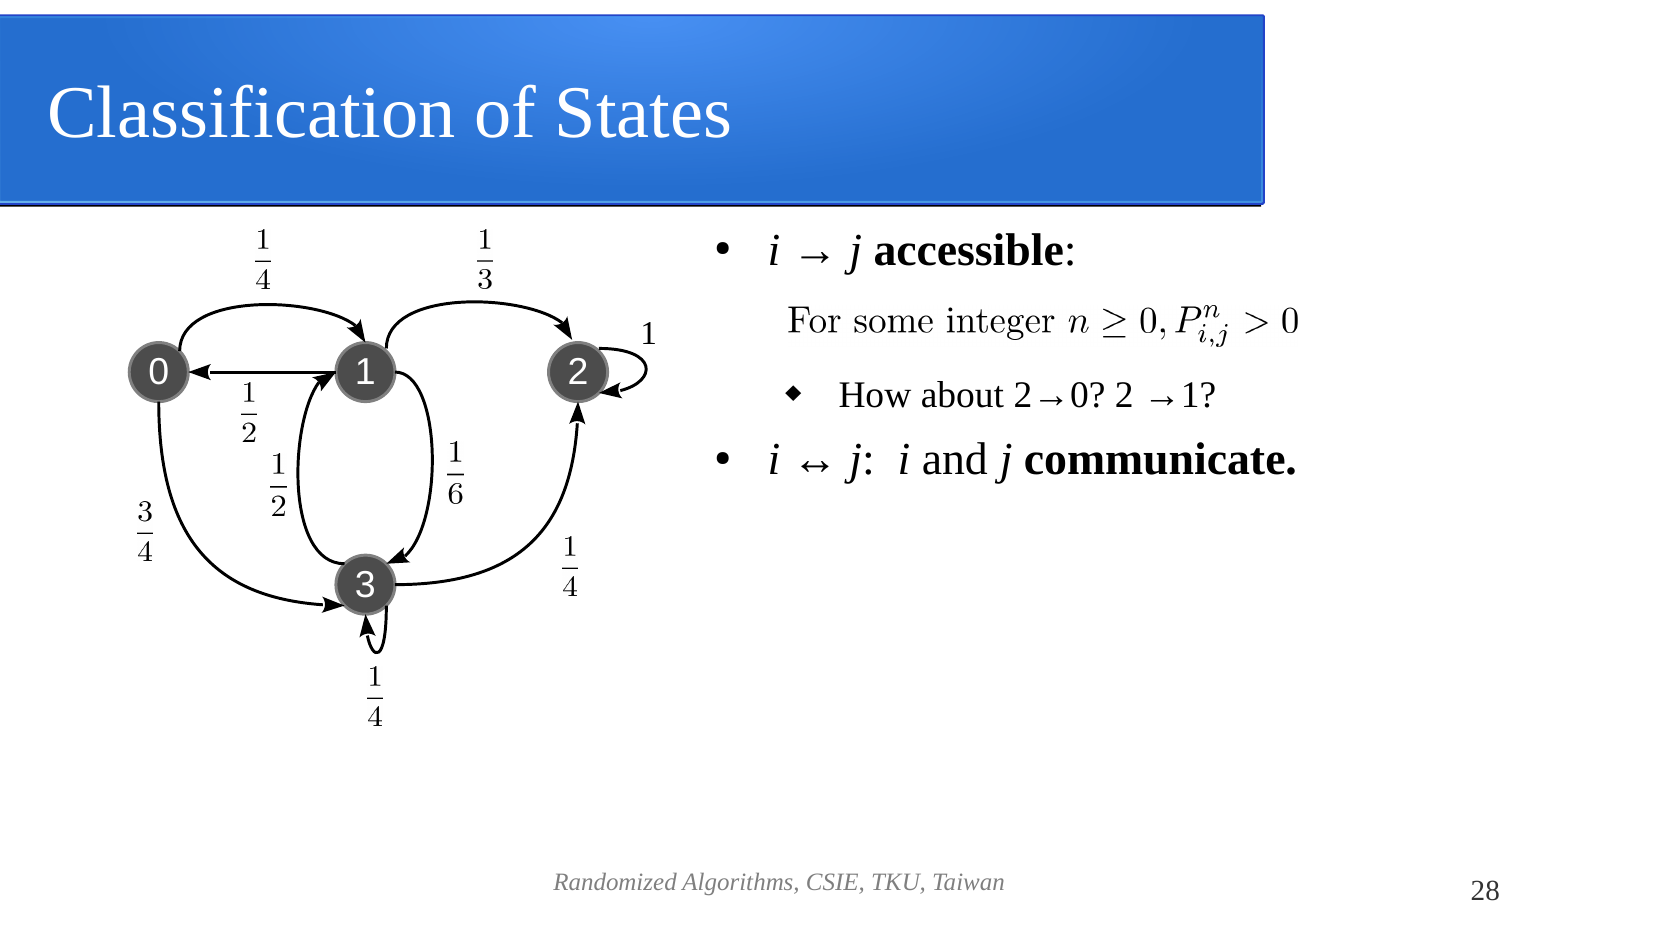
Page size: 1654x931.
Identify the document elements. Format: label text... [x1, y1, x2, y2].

text_box 1 [335, 342, 395, 402]
picture [367, 666, 383, 726]
picture [788, 305, 1298, 347]
picture [447, 441, 464, 504]
title Classification of States [47, 35, 1199, 189]
picture [241, 382, 257, 443]
text_box 1 [607, 307, 691, 364]
text_box 0 [129, 342, 189, 402]
picture [270, 453, 287, 516]
picture [562, 536, 578, 596]
list i → j accessible: How about 2→0? 2 →1? i ↔ j: i and j communicate. [696, 224, 1524, 764]
text_box 3 [335, 555, 395, 615]
text_box 2 [548, 342, 608, 402]
picture [137, 501, 153, 561]
picture [477, 229, 493, 289]
picture [255, 229, 271, 289]
